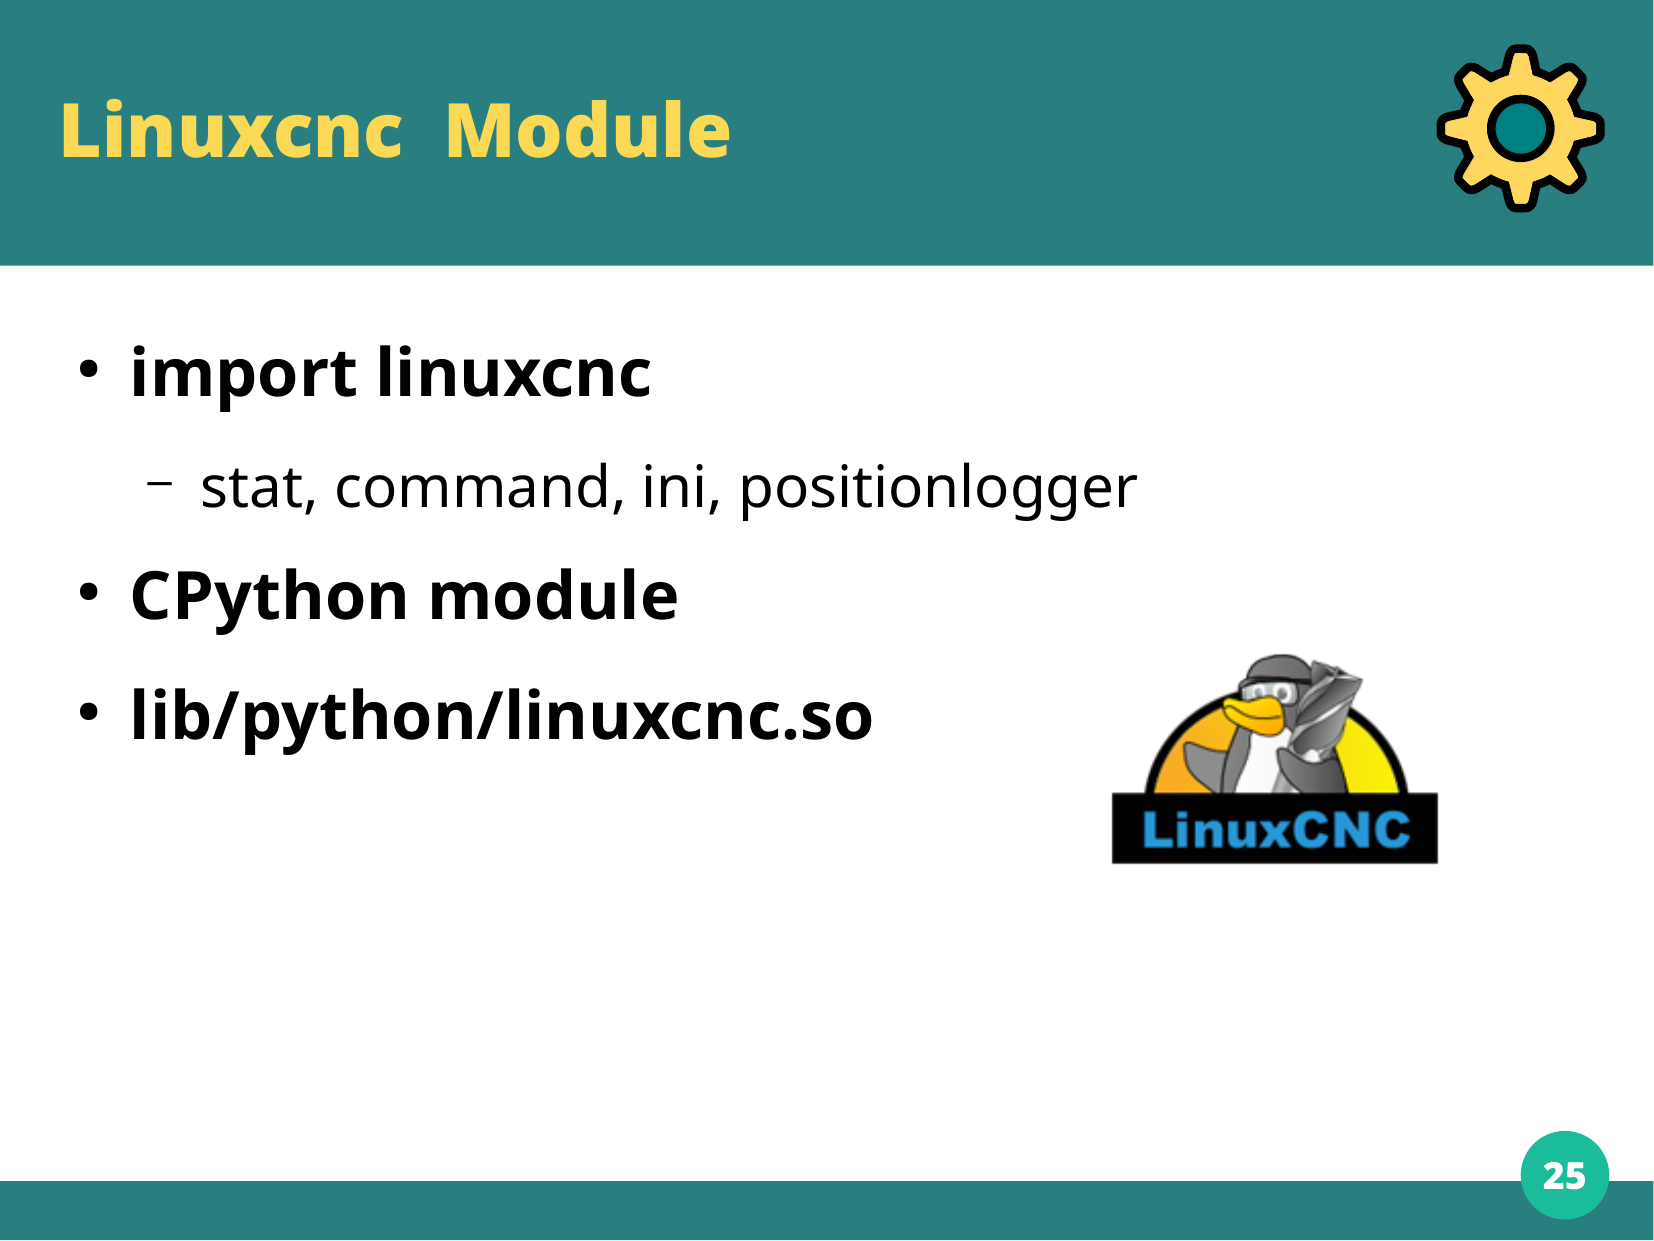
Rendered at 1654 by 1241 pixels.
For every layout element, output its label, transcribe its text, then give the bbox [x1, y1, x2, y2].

list import linuxcnc stat, command, ini, positionlogger CPython module lib/python/linuxcnc.so [59, 324, 1595, 1152]
title Linuxcnc Module [59, 49, 1595, 207]
picture [1062, 590, 1489, 910]
